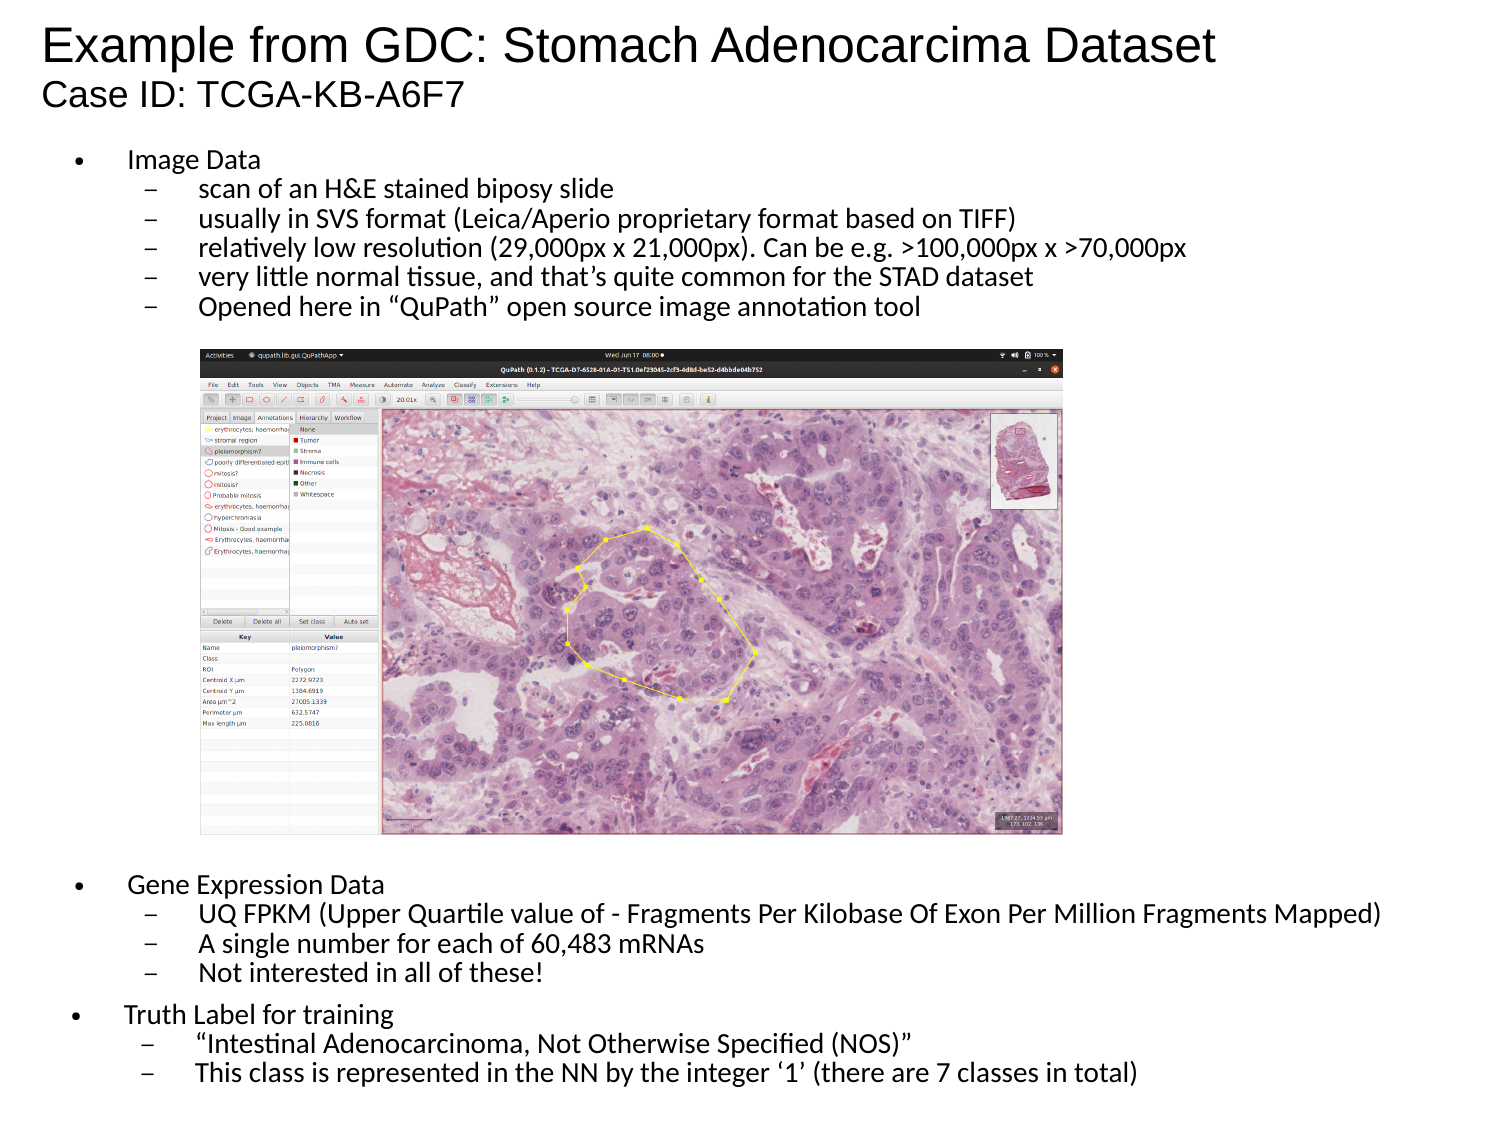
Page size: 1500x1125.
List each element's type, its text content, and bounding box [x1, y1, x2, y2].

list Image Data scan of an H&E stained biposy slide usually in SVS format (Leica/Aperio proprietary format based on TIFF) relatively low resolution (29,000px x 21,000px). Can be e.g. >100,000px x >70,000px very little normal tissue, and that’s quite common for the STAD dataset Opened here in “QuPath” open source image annotation tool [56, 147, 1412, 337]
list Truth Label for training “Intestinal Adenocarcinoma, Not Otherwise Specified (NOS)” This class is represented in the NN by the integer ‘1’ (there are 7 classes in total) [53, 998, 1409, 1093]
list Gene Expression Data UQ FPKM (Upper Quartile value of - Fragments Per Kilobase Of Exon Per Million Fragments Mapped) A single number for each of 60,483 mRNAs Not interested in all of these! [56, 868, 1412, 963]
title Example from GDC: Stomach Adenocarcima Dataset Case ID: TCGA-KB-A6F7 [41, 17, 1471, 172]
picture [200, 349, 1063, 835]
